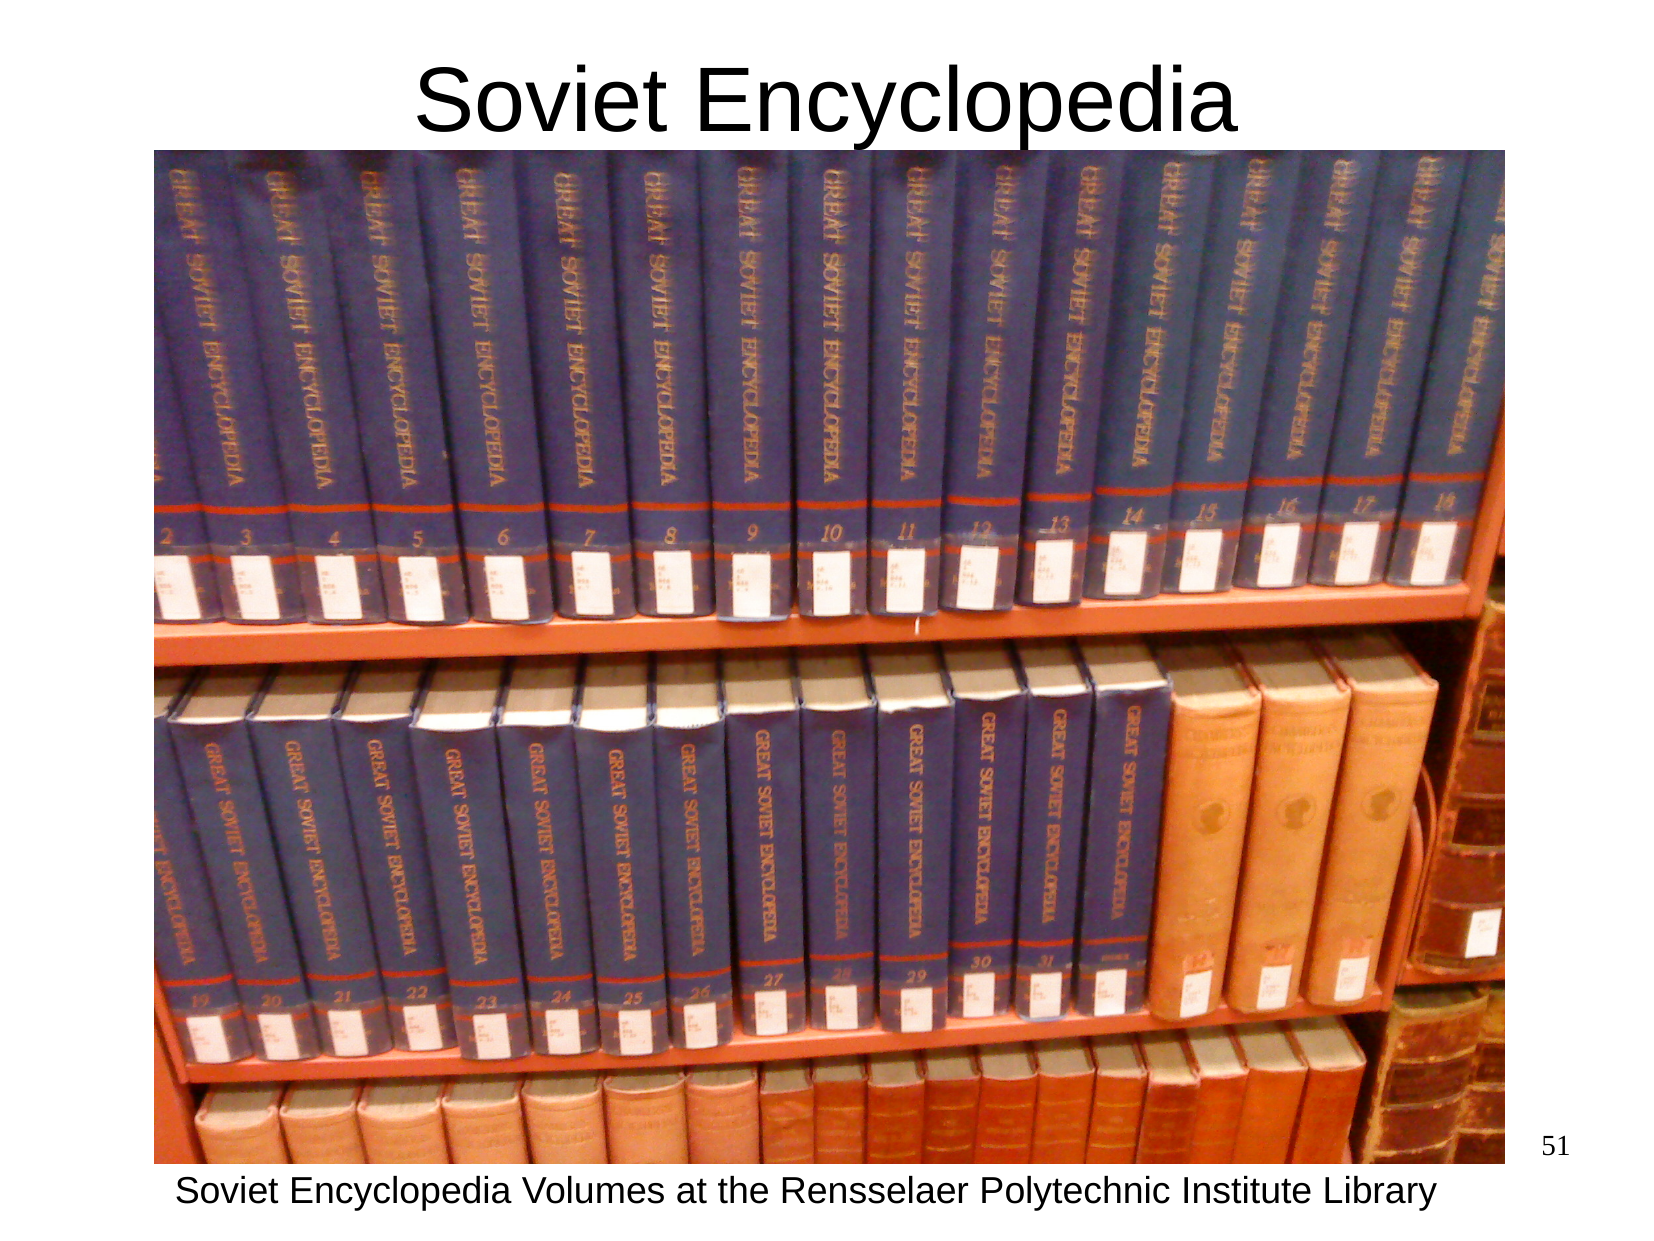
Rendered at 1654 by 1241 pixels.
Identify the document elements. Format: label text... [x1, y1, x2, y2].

title Soviet Encyclopedia [82, 48, 1571, 152]
text_box Soviet Encyclopedia Volumes at the Rensselaer Polytechnic Institute Library [75, 1162, 1538, 1220]
picture [154, 150, 1505, 1164]
